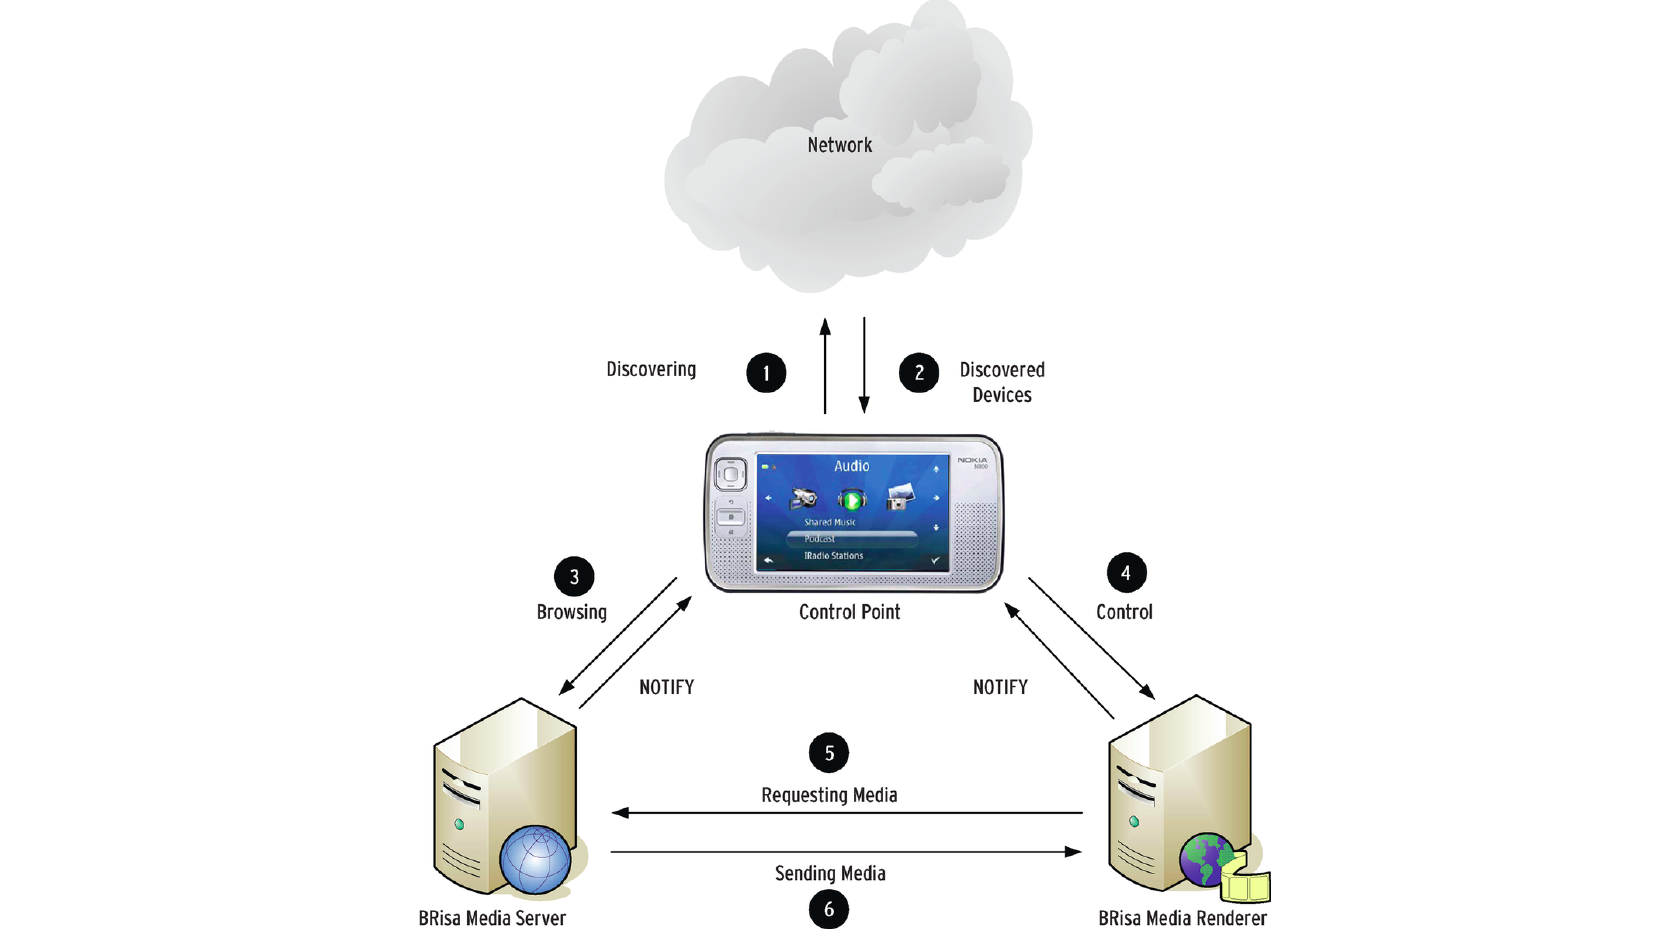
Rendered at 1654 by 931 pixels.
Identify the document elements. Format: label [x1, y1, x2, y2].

picture [418, 0, 1271, 929]
